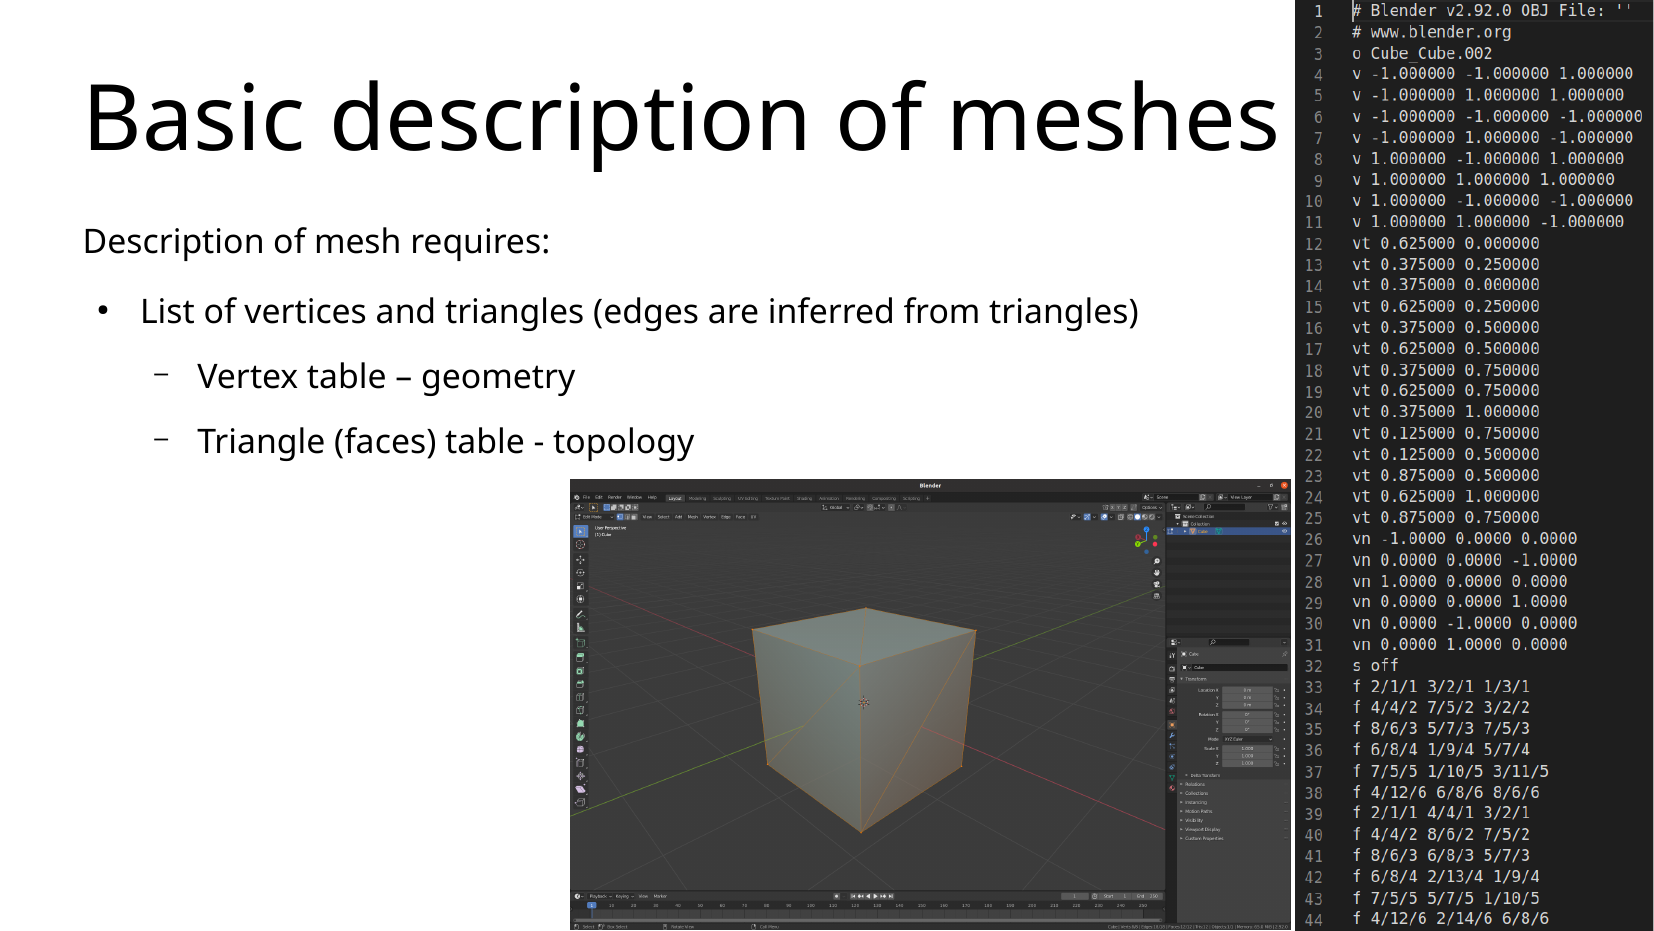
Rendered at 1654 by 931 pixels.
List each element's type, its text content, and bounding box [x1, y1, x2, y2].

list Description of mesh requires: List of vertices and triangles (edges are inferred from triangles) Vertex table – geometry Triangle (faces) table - topology [82, 217, 1295, 466]
title Basic description of meshes [82, 37, 1295, 193]
picture [570, 479, 1291, 930]
picture [1295, 0, 1654, 931]
